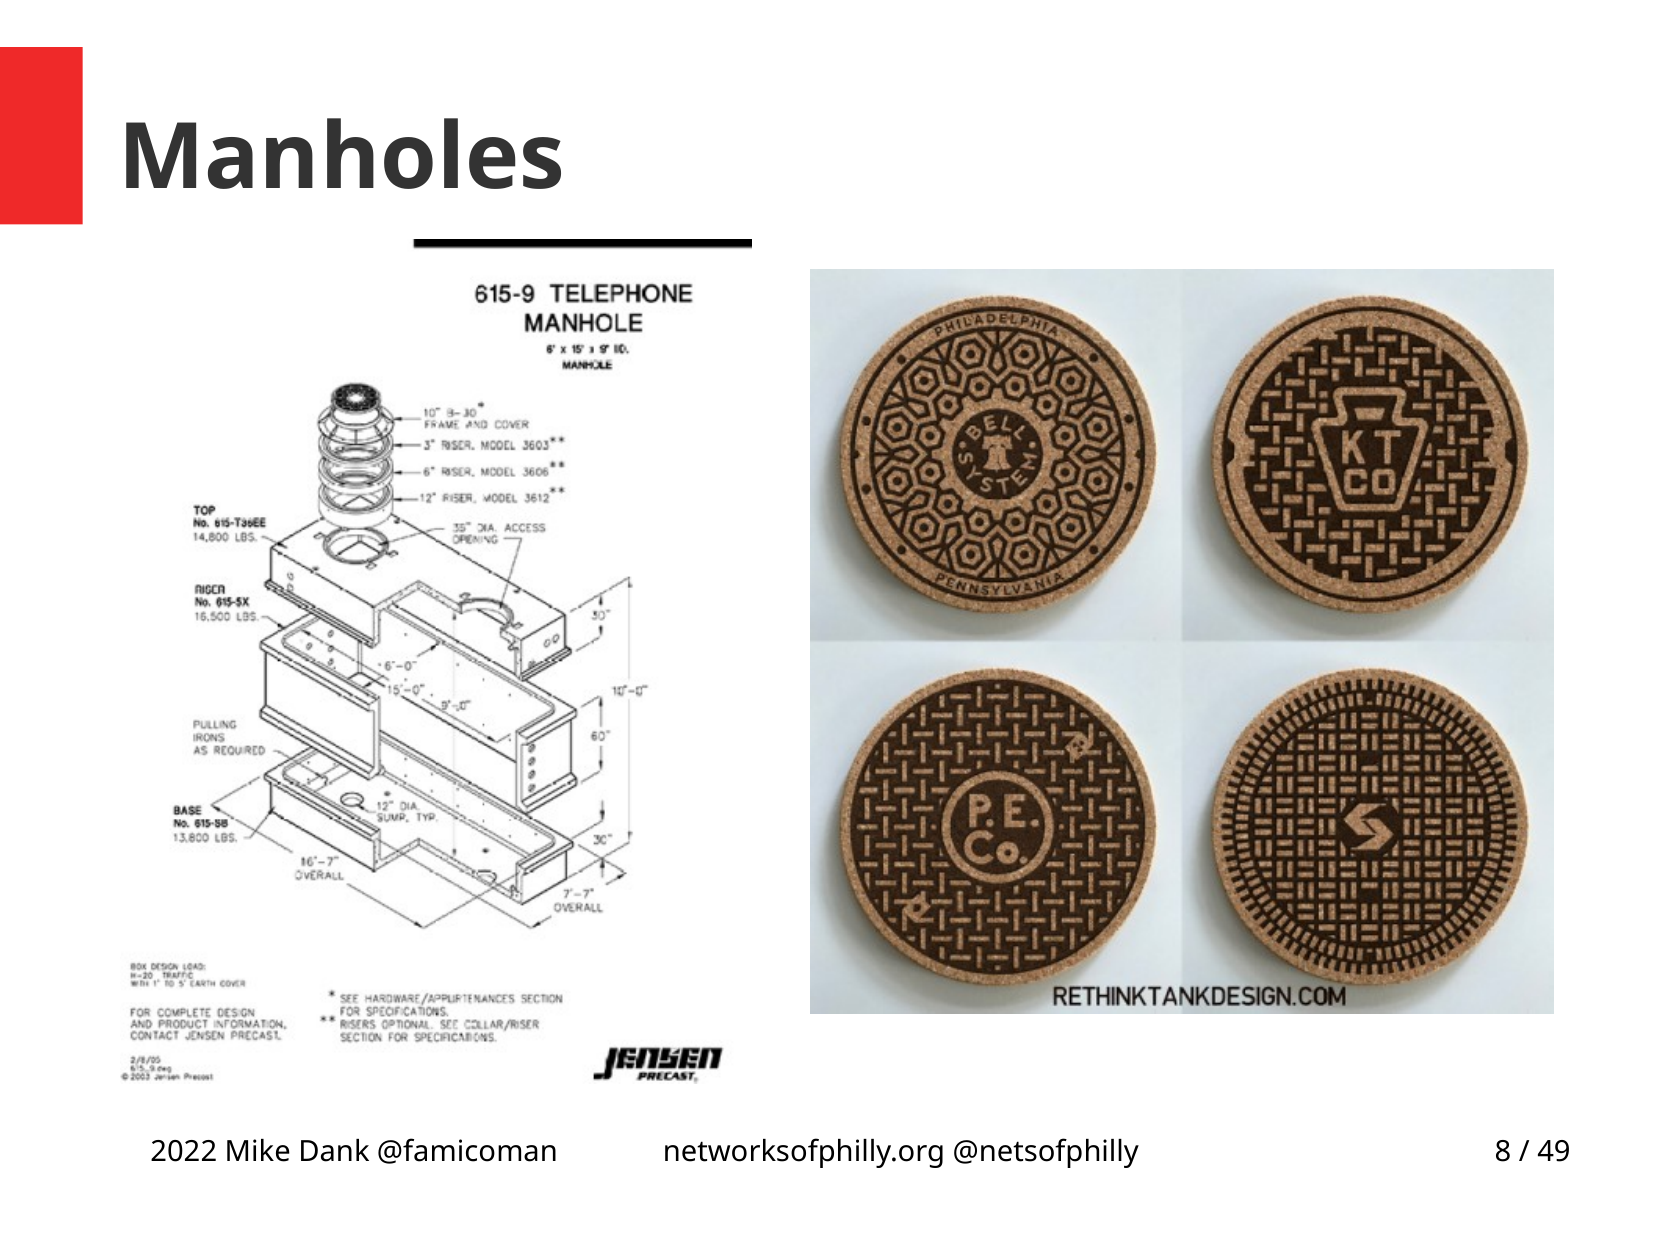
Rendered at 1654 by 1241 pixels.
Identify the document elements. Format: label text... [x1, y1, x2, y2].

picture [810, 269, 1554, 1014]
title Manholes [118, 49, 1571, 257]
picture [120, 239, 752, 1084]
